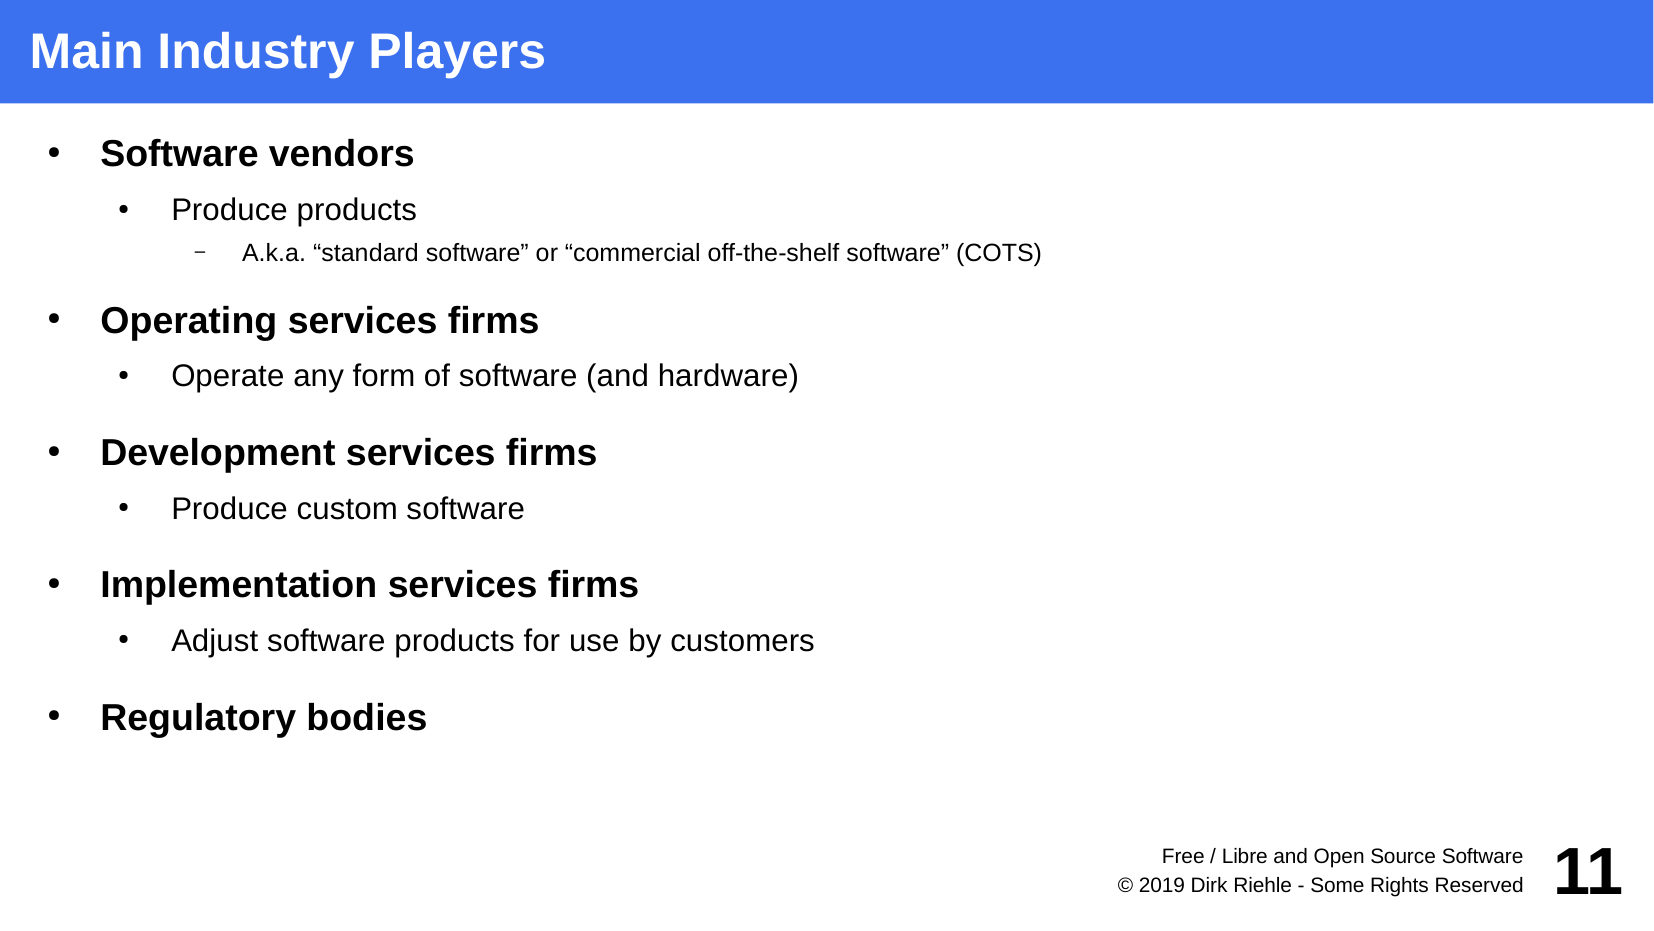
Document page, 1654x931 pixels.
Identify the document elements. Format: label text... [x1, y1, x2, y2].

title Main Industry Players [0, 0, 1654, 104]
list Software vendors Produce products A.k.a. “standard software” or “commercial off-the-shelf software” (COTS) Operating services firms Operate any form of software (and hardware) Development services firms Produce custom software Implementation services firms Adjust software products for use by customers Regulatory bodies [29, 132, 1625, 813]
